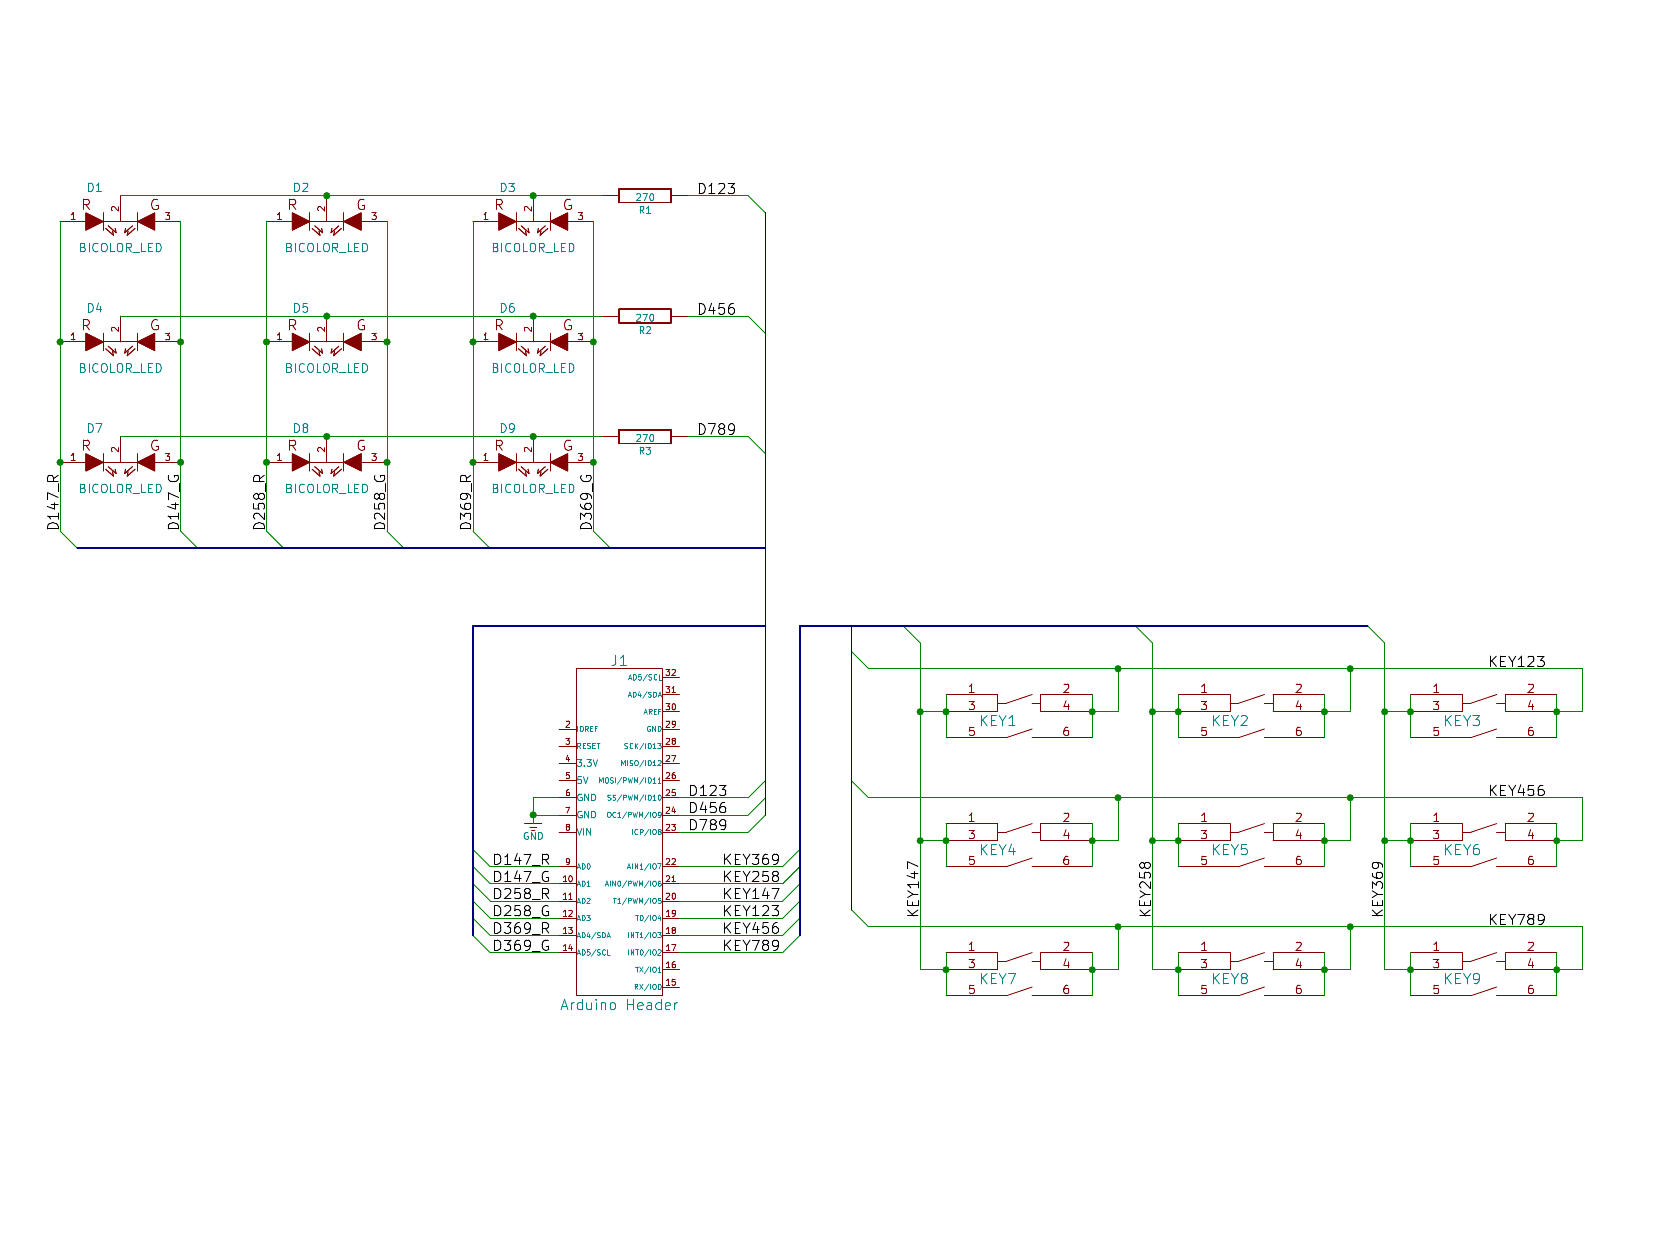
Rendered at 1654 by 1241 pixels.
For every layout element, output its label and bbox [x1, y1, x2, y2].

text_box [469, 458, 477, 466]
text_box [87, 456, 100, 469]
text_box [1321, 708, 1328, 716]
text_box [177, 338, 185, 346]
text_box [500, 215, 513, 228]
text_box [140, 456, 154, 469]
text_box [141, 335, 154, 349]
text_box [263, 458, 271, 466]
text_box [177, 458, 185, 466]
text_box [1174, 837, 1182, 845]
text_box [56, 458, 64, 466]
text_box [347, 335, 360, 348]
text_box [589, 458, 597, 466]
text_box [553, 456, 567, 469]
text_box [1114, 794, 1122, 802]
text_box [1088, 966, 1096, 974]
text_box [529, 192, 537, 200]
text_box [1407, 708, 1414, 716]
text_box [1149, 837, 1156, 845]
text_box [323, 192, 331, 200]
text_box [347, 456, 360, 469]
text_box [1114, 665, 1122, 673]
text_box [87, 335, 100, 349]
text_box [1346, 923, 1354, 931]
text_box [554, 335, 567, 349]
text_box [293, 215, 307, 228]
text_box [469, 338, 477, 346]
text_box [942, 708, 950, 716]
text_box [1321, 837, 1328, 845]
text_box [1553, 966, 1561, 974]
text_box [1346, 665, 1354, 673]
text_box [1174, 966, 1182, 974]
text_box [1381, 837, 1389, 845]
text_box [589, 338, 597, 346]
text_box [1088, 837, 1096, 845]
text_box [1553, 837, 1561, 845]
text_box [323, 433, 331, 441]
text_box [383, 338, 391, 346]
text_box [56, 338, 64, 346]
text_box [1407, 837, 1414, 845]
text_box [916, 708, 924, 716]
text_box [346, 215, 360, 228]
text_box [529, 811, 537, 819]
text_box [383, 458, 391, 466]
text_box [1088, 708, 1096, 716]
text_box [529, 433, 537, 441]
text_box [140, 215, 154, 228]
text_box [553, 215, 567, 228]
text_box [1174, 708, 1182, 716]
text_box [1553, 708, 1561, 716]
text_box [323, 312, 331, 320]
text_box [263, 338, 271, 346]
text_box [87, 215, 101, 228]
text_box [942, 966, 950, 974]
text_box [1114, 923, 1122, 931]
text_box [1407, 966, 1414, 974]
text_box [293, 335, 306, 349]
text_box [529, 312, 537, 320]
text_box [1346, 794, 1354, 802]
text_box [1381, 708, 1389, 716]
text_box [293, 456, 307, 469]
text_box [500, 456, 513, 469]
text_box [500, 335, 513, 348]
text_box [1321, 966, 1328, 974]
text_box [942, 837, 950, 845]
text_box [1149, 708, 1156, 716]
